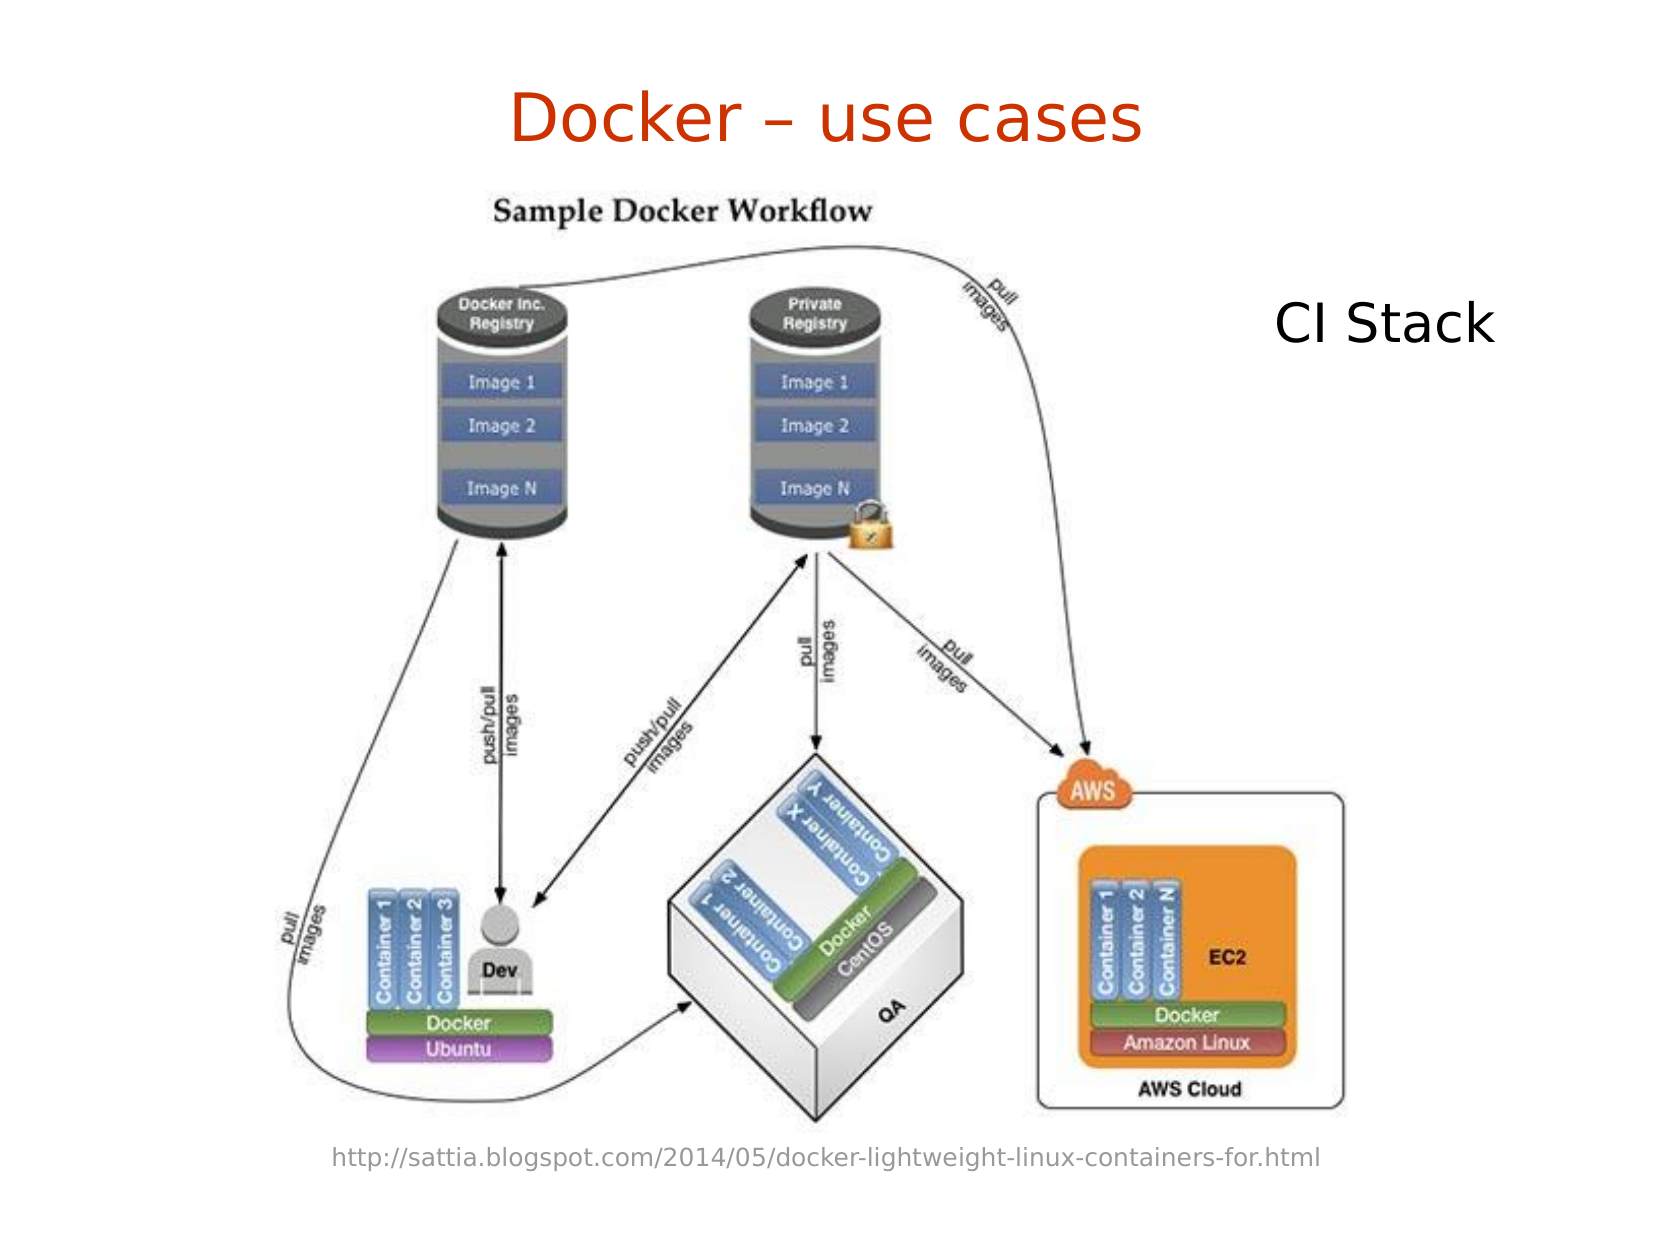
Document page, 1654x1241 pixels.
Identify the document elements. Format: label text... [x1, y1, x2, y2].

picture [243, 175, 1361, 1141]
text_box Docker – use cases [493, 72, 1161, 166]
text_box CI Stack [1260, 285, 1512, 590]
text_box http://sattia.blogspot.com/2014/05/docker-lightweight-linux-containers-for.html [316, 1135, 1337, 1186]
